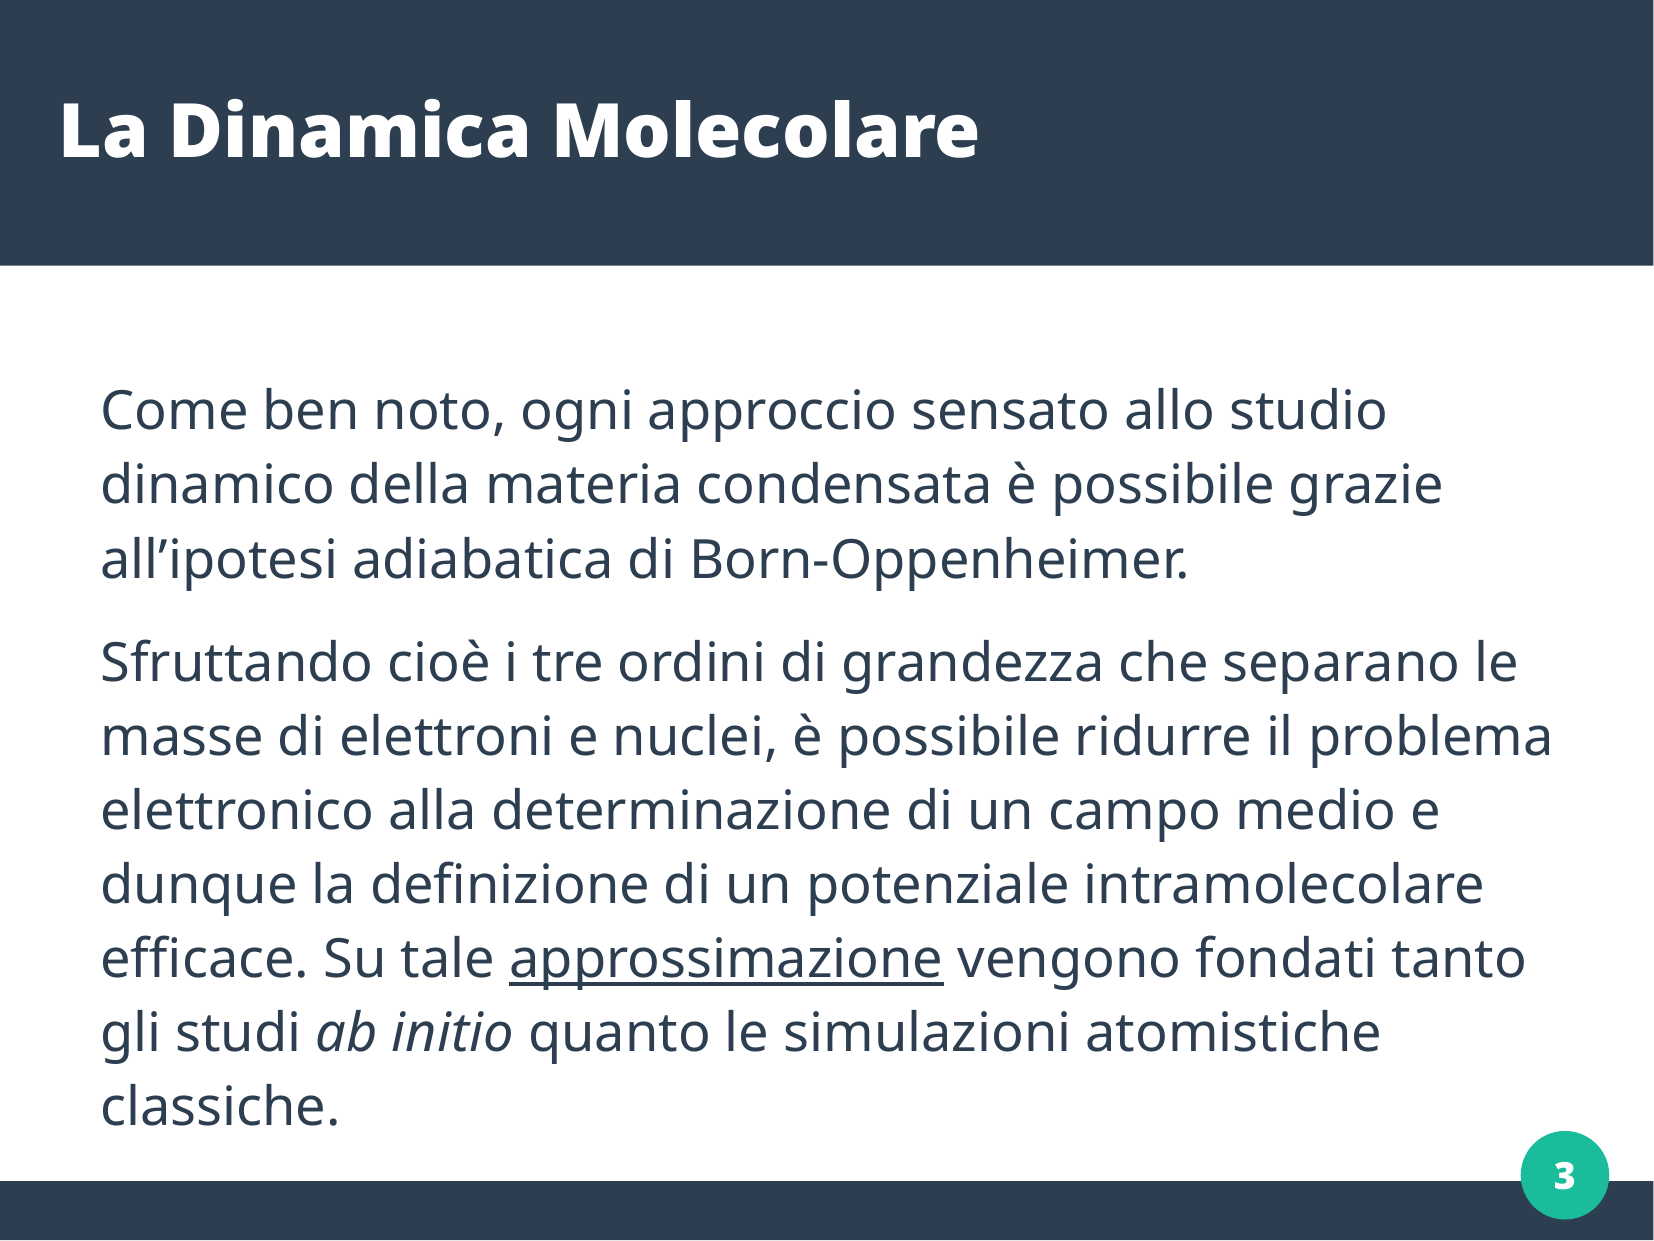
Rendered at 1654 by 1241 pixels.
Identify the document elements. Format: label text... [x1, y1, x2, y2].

list Come ben noto, ogni approccio sensato allo studio dinamico della materia condensata è possibile grazie all’ipotesi adiabatica di Born-Oppenheimer. Sfruttando cioè i tre ordini di grandezza che separano le masse di elettroni e nuclei, è possibile ridurre il problema elettronico alla determinazione di un campo medio e dunque la definizione di un potenziale intramolecolare efficace. Su tale approssimazione vengono fondati tanto gli studi ab initio quanto le simulazioni atomistiche classiche. [29, 372, 1565, 1199]
title La Dinamica Molecolare [59, 49, 1595, 207]
